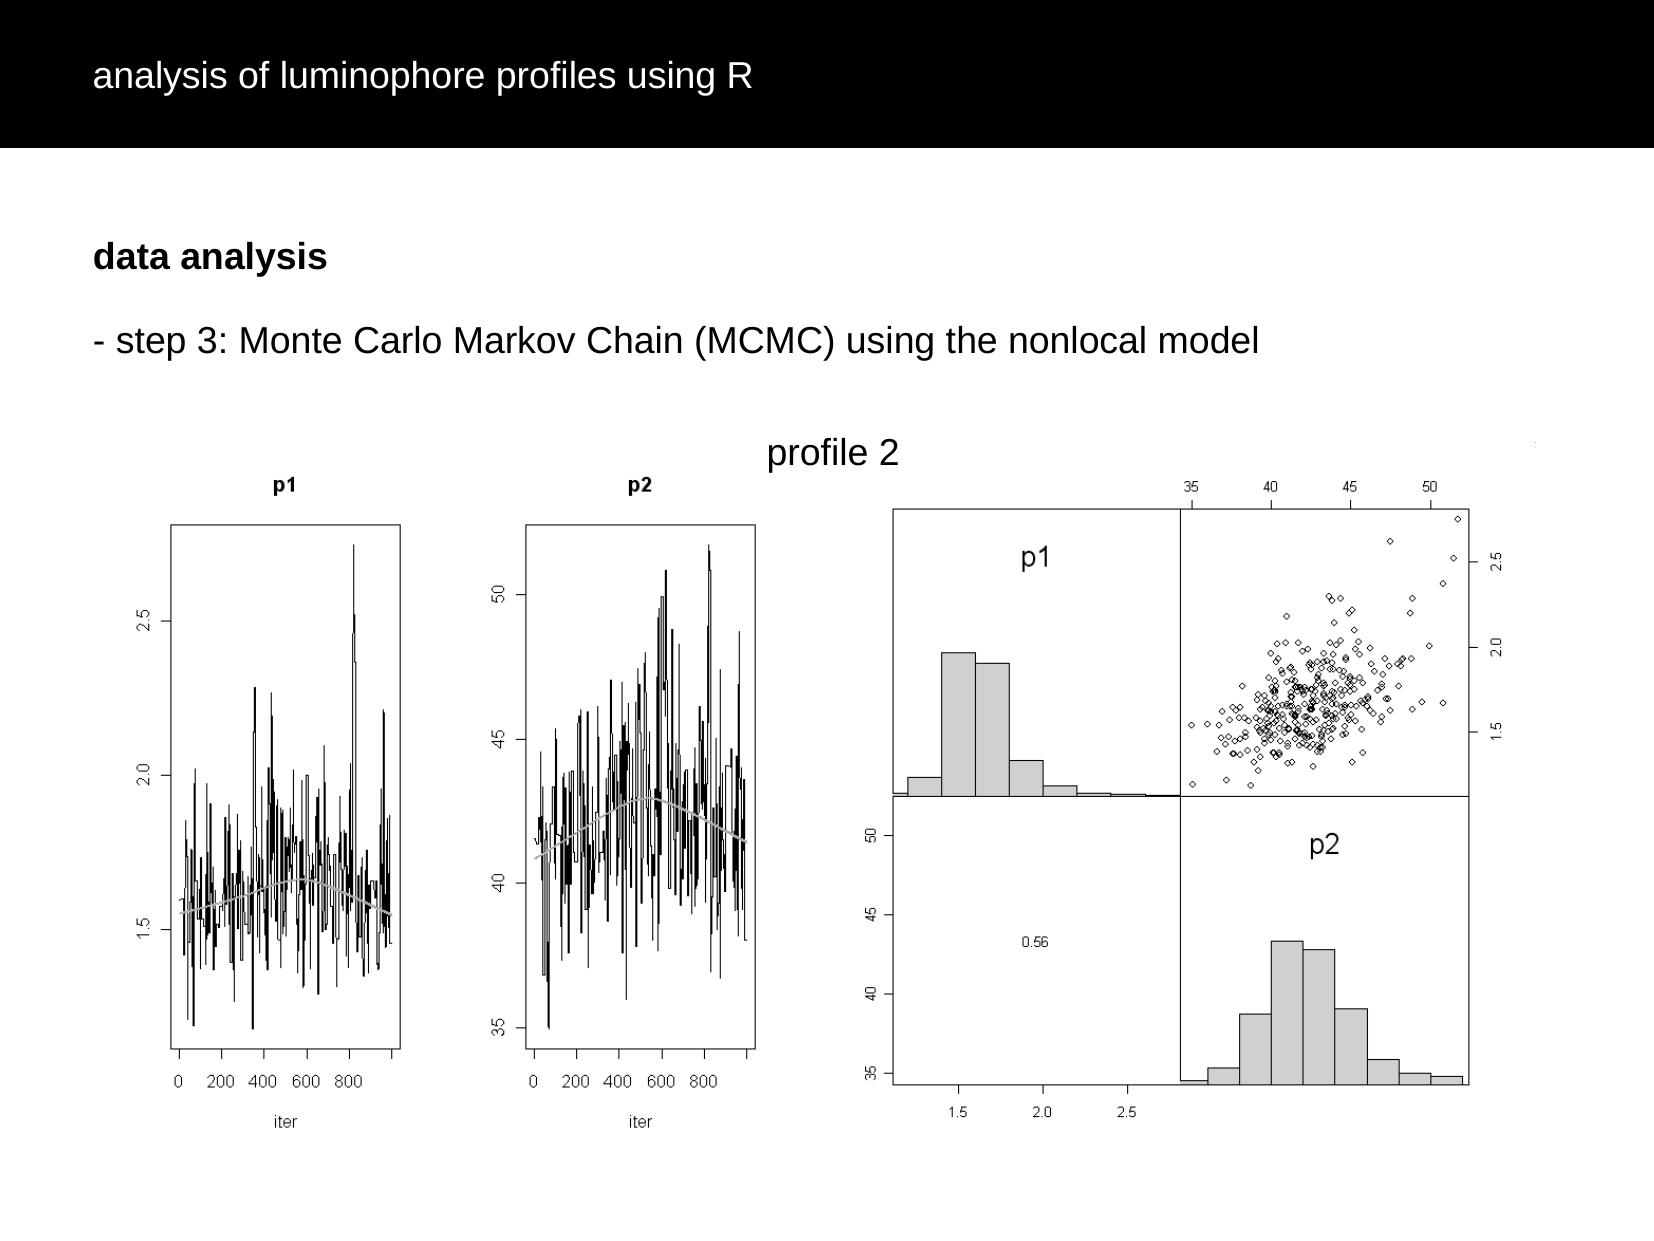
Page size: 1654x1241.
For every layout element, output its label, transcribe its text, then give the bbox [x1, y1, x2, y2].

picture [88, 442, 798, 1152]
text_box [0, 0, 1654, 148]
text_box analysis of luminophore profiles using R [77, 46, 769, 104]
text_box data analysis - step 3: Monte Carlo Markov Chain (MCMC) using the nonlocal model [78, 228, 1275, 413]
text_box profile 2 [751, 423, 915, 481]
picture [826, 442, 1536, 1152]
